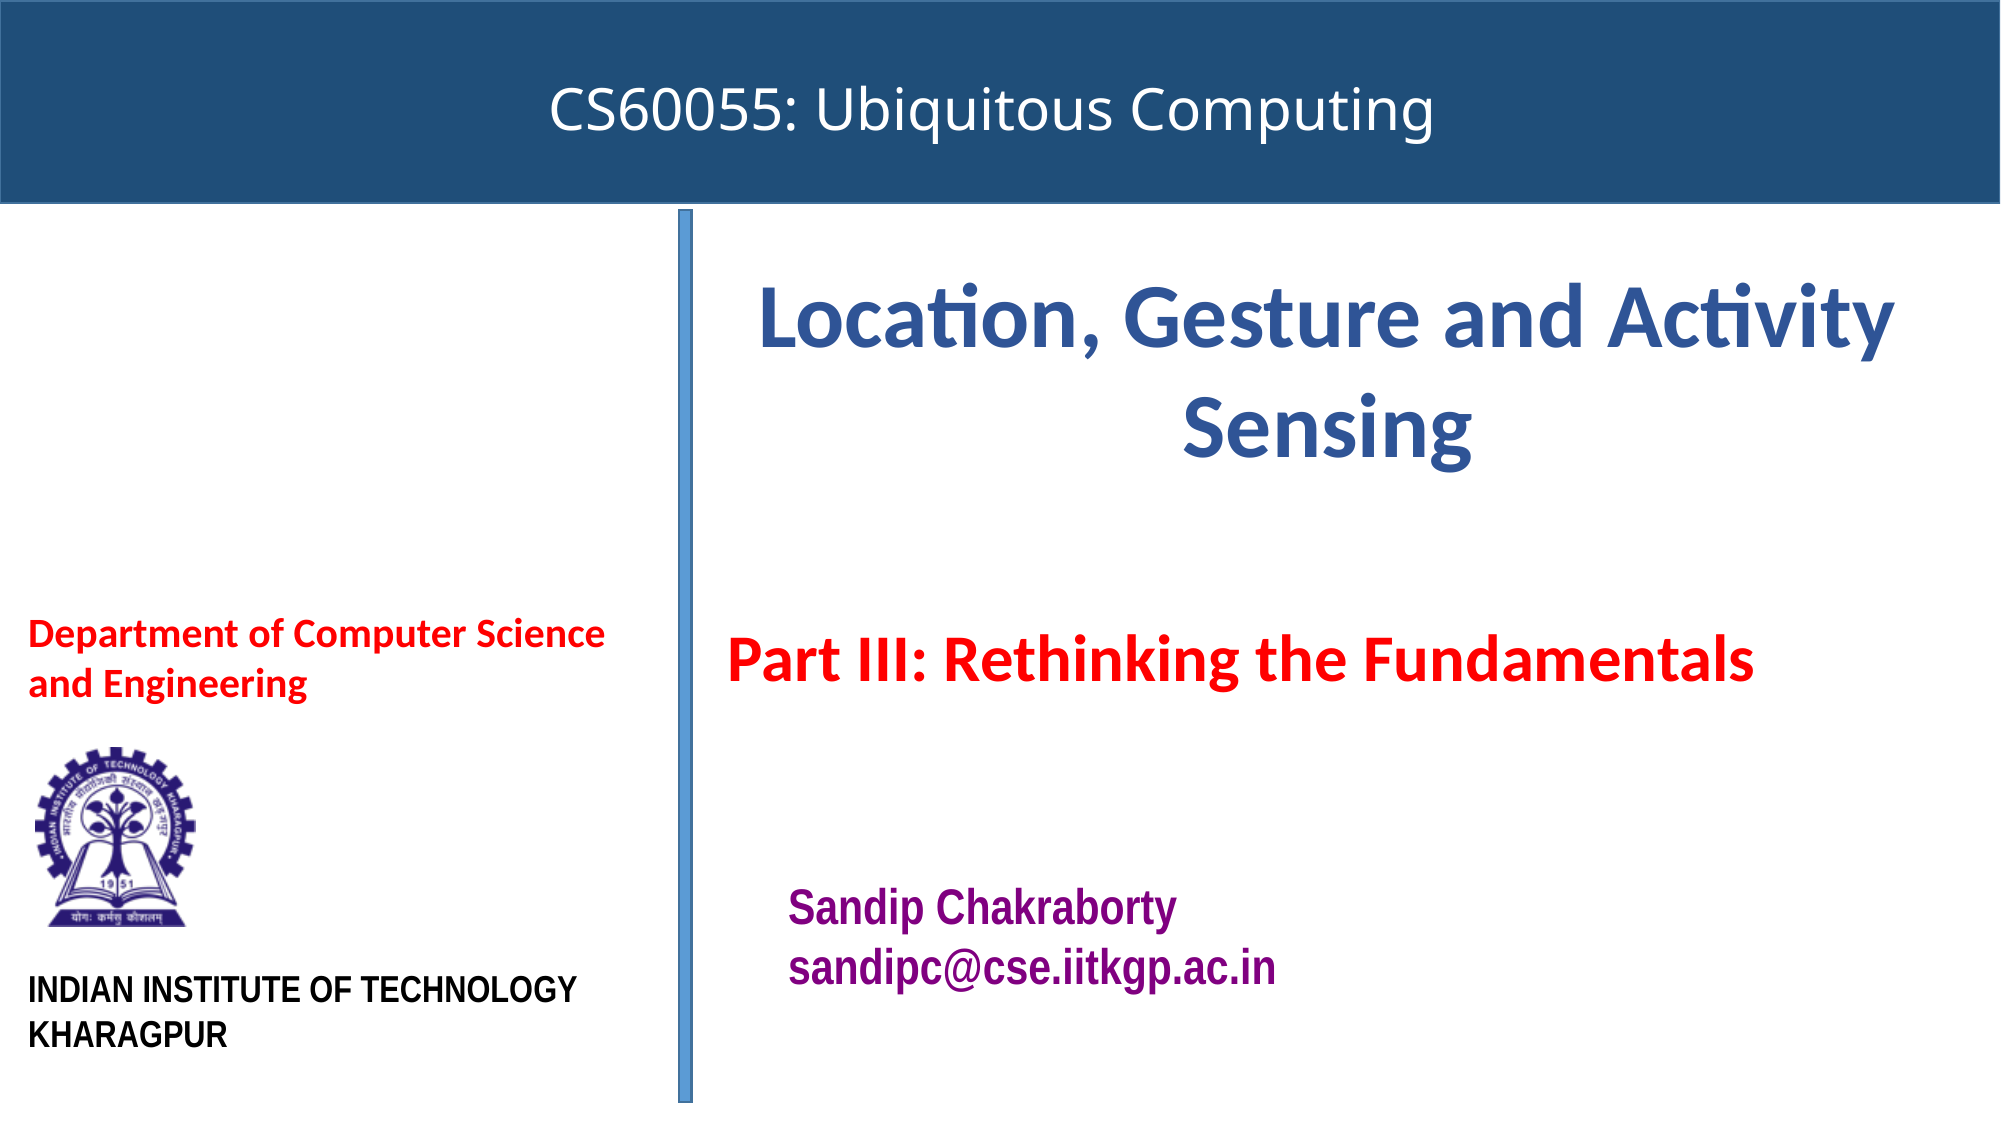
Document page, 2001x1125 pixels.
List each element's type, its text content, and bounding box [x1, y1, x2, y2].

text_box Location, Gesture and Activity Sensing [693, 247, 1963, 486]
title CS60055: Ubiquitous Computing [0, 10, 2000, 200]
text_box Part III: Rethinking the Fundamentals [712, 607, 1979, 704]
